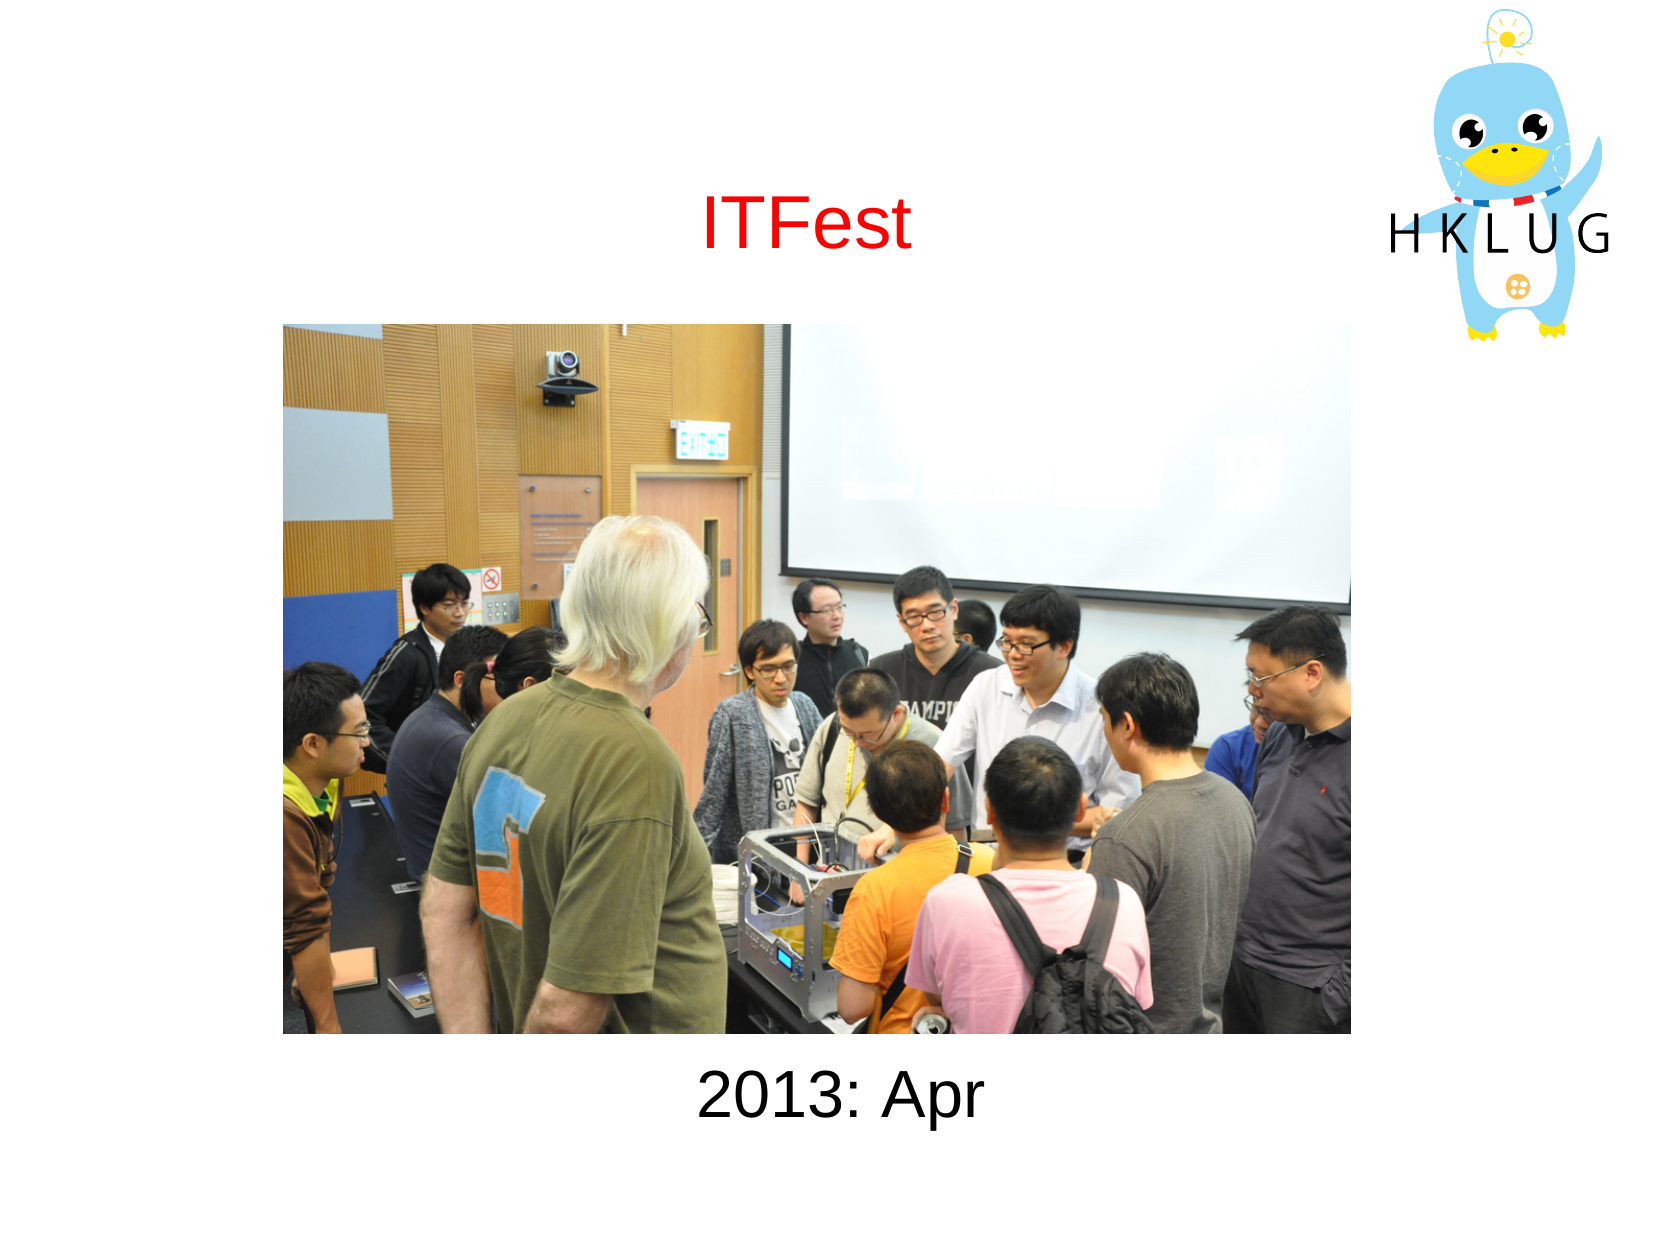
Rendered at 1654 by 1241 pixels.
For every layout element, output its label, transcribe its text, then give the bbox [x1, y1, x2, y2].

text_box ITFest [68, 129, 1565, 308]
picture [1370, 0, 1651, 355]
text_box 2013: Apr [107, 1057, 1575, 1139]
picture [283, 324, 1351, 1034]
